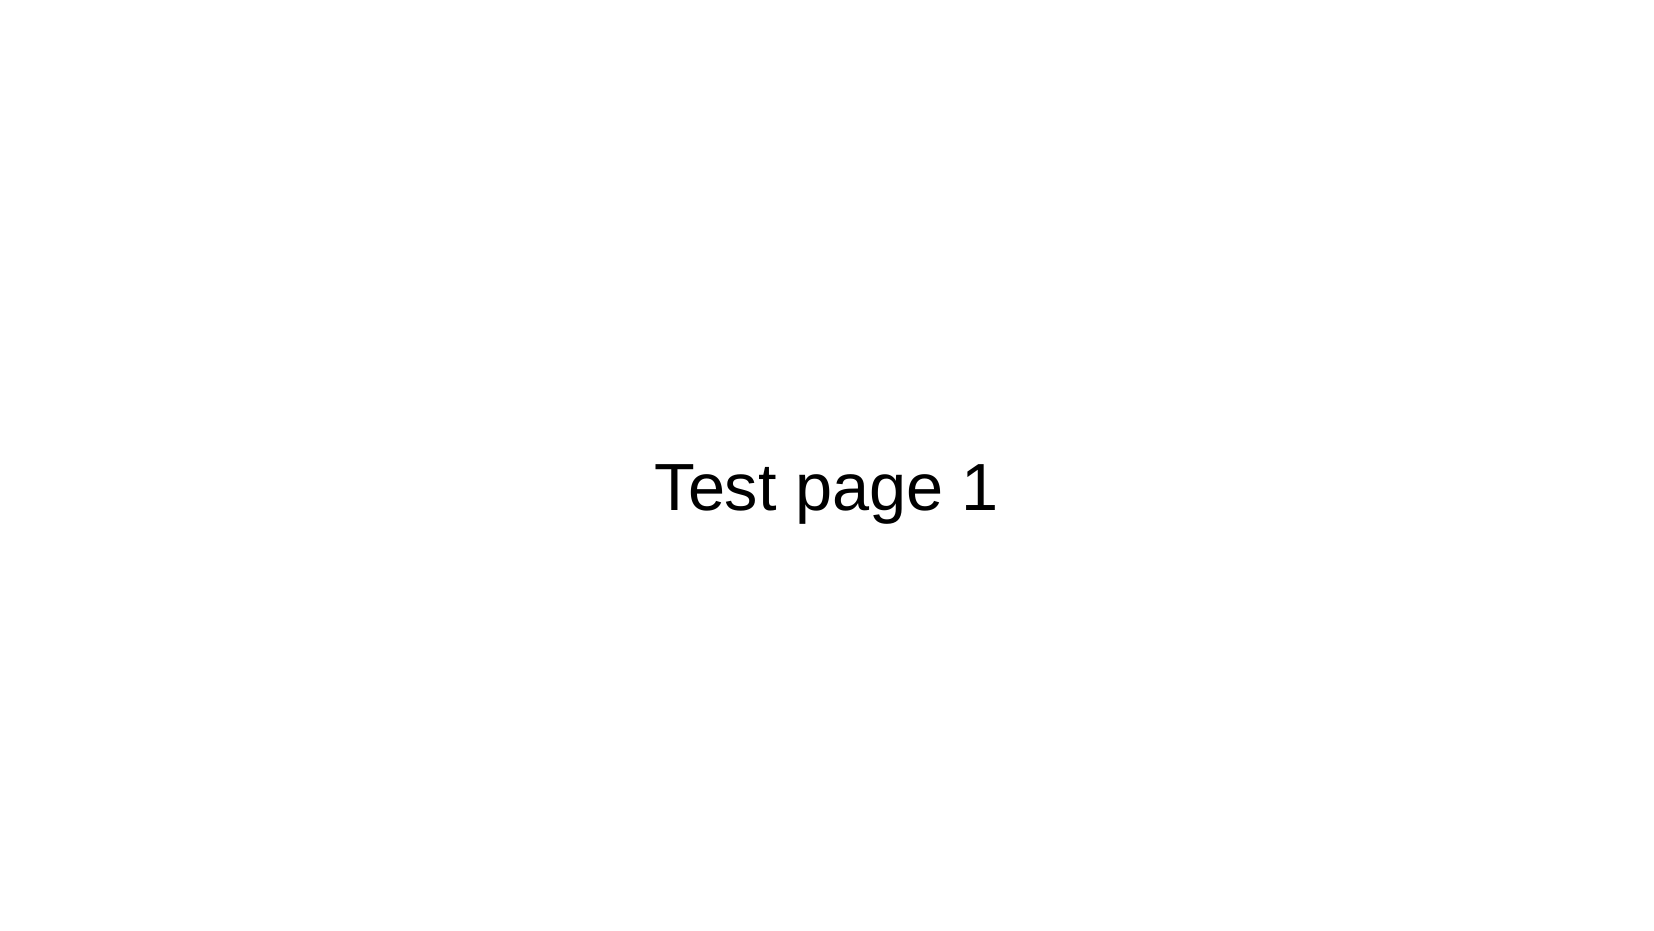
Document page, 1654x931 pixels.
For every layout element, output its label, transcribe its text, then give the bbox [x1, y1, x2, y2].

subtitle Test page 1 [82, 217, 1571, 758]
